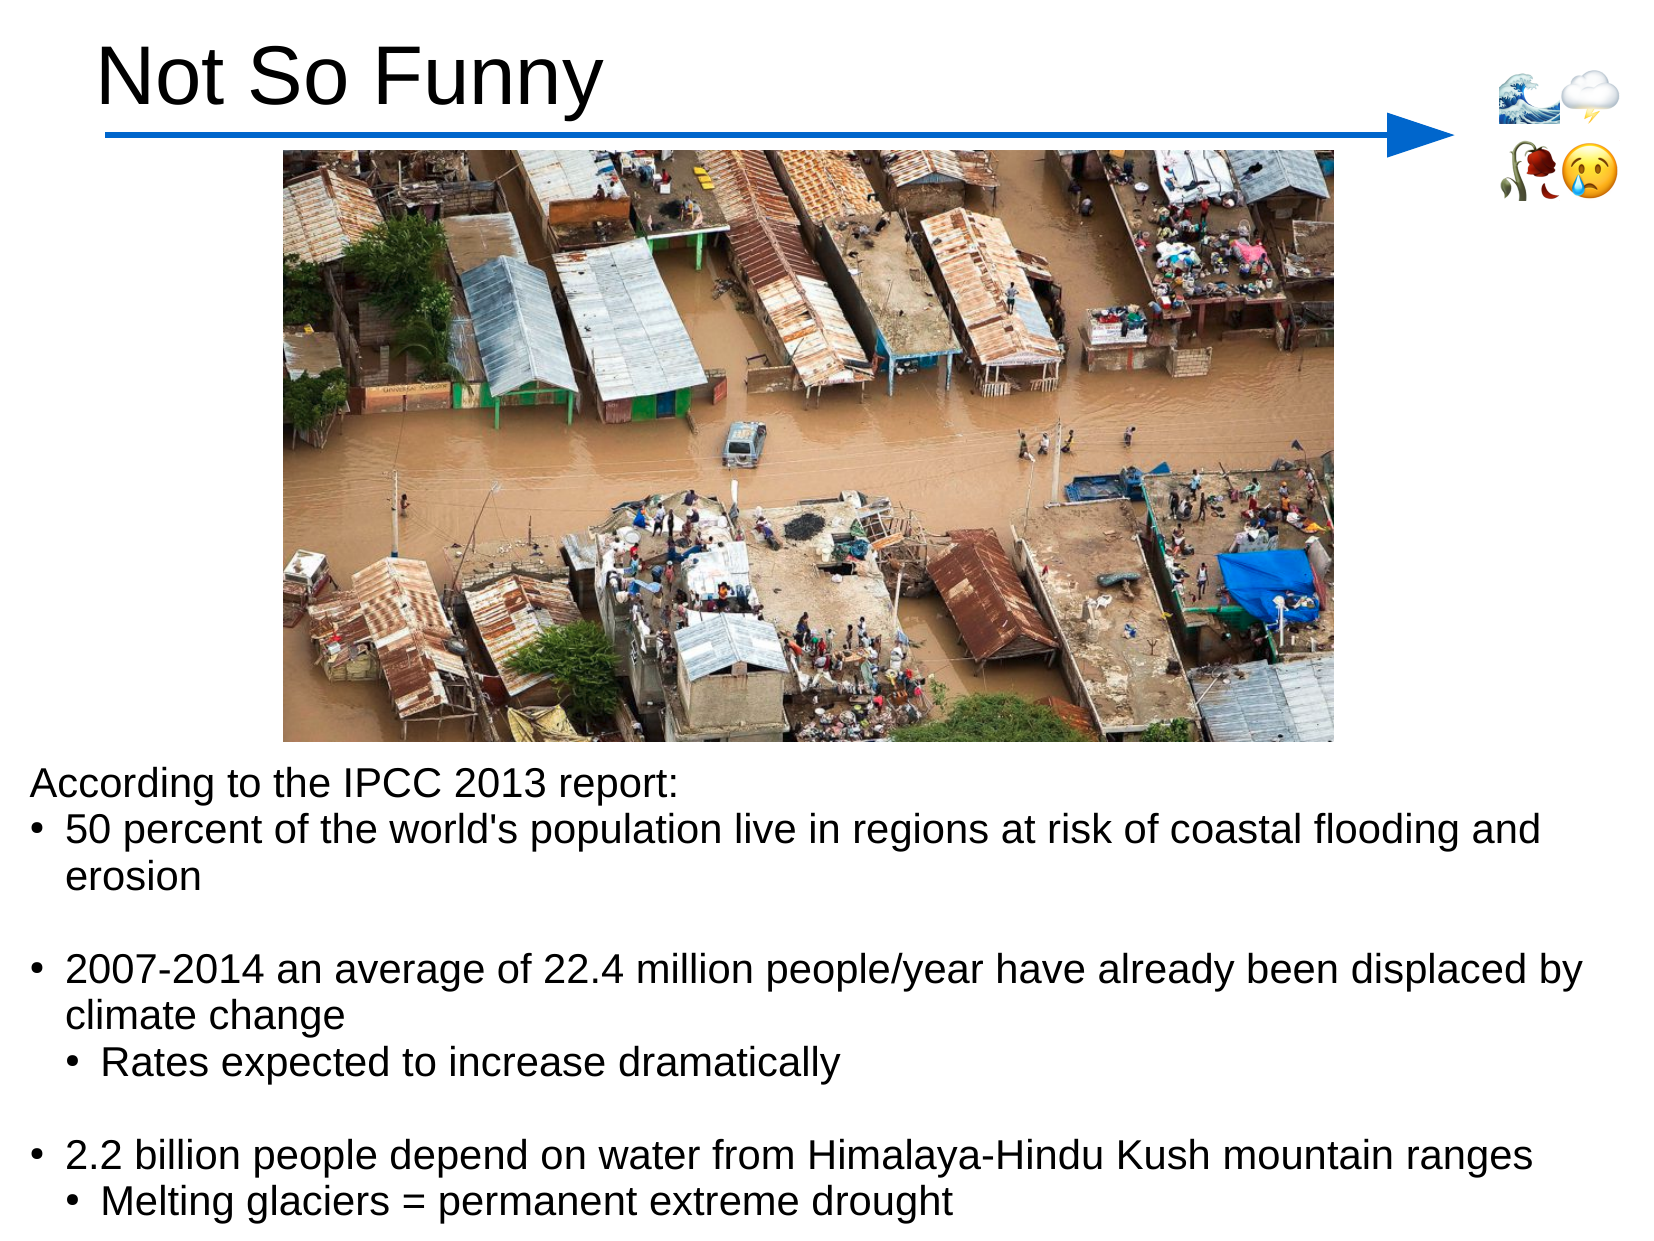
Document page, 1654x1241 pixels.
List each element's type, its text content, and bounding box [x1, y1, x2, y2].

text_box According to the IPCC 2013 report: 50 percent of the world's population live in regions at risk of coastal flooding and erosion 2007-2014 an average of 22.4 million people/year have already been displaced by climate change Rates expected to increase dramatically 2.2 billion people depend on water from Himalaya-Hindu Kush mountain ranges Melting glaciers = permanent extreme drought [0, 735, 1653, 1241]
picture [1499, 63, 1620, 124]
picture [283, 240, 1334, 742]
text_box Not So Funny [63, 5, 1380, 240]
picture [1499, 140, 1620, 201]
